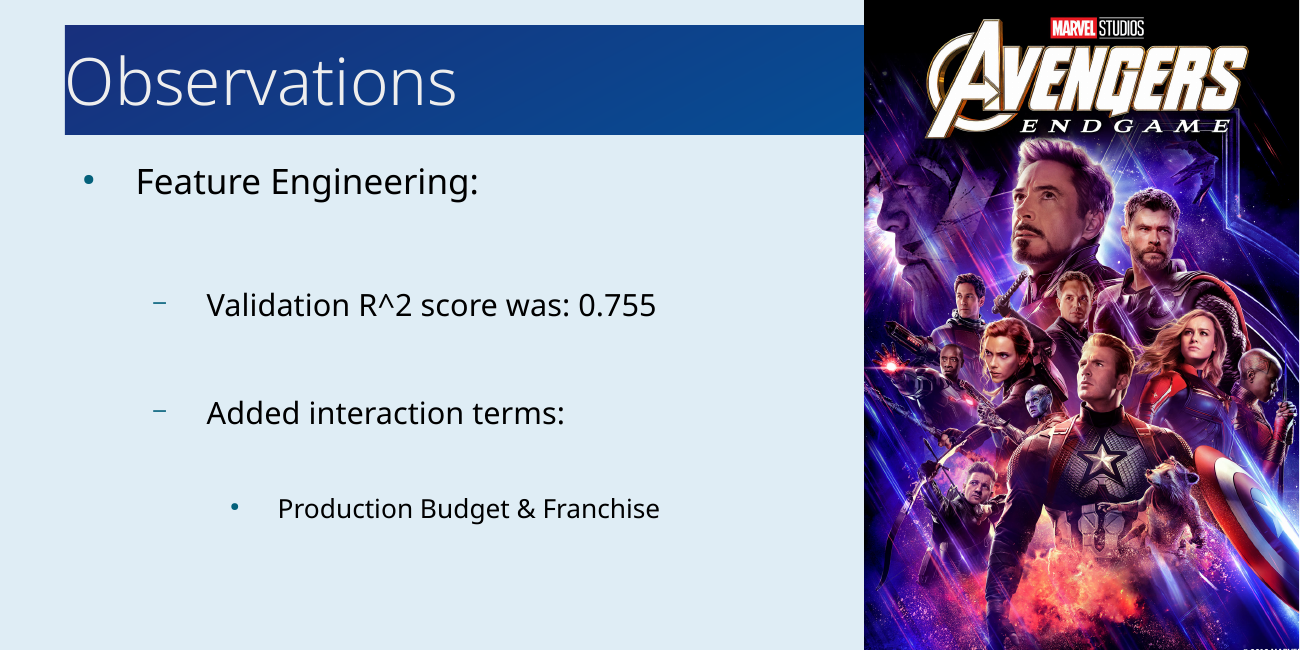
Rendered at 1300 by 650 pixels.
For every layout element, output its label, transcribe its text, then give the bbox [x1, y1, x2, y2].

list Feature Engineering: Validation R^2 score was: 0.755 Added interaction terms: Production Budget & Franchise [64, 157, 864, 621]
picture [864, 0, 1300, 650]
title Observations [64, 25, 864, 135]
